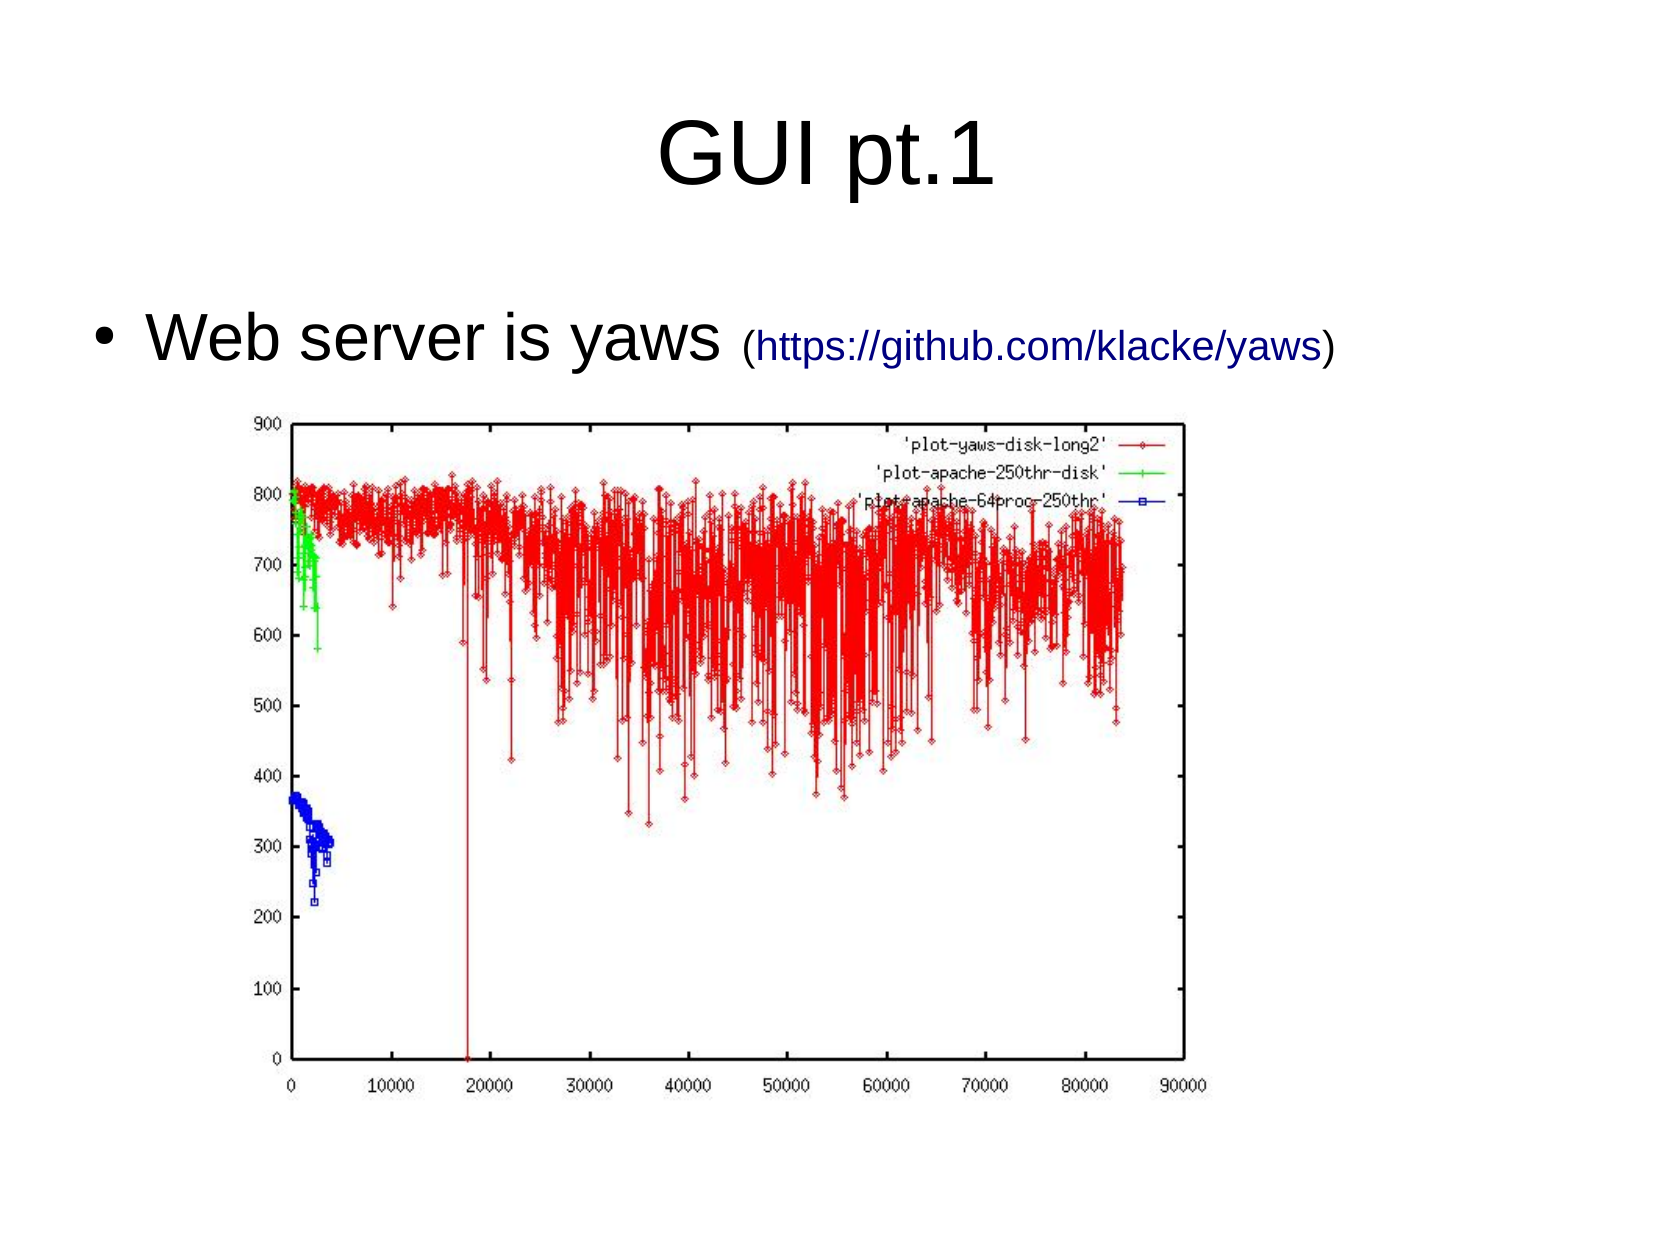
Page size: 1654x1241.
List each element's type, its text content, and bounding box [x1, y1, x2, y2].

list Web server is yaws (https://github.com/klacke/yaws) [75, 300, 1564, 1119]
picture [225, 412, 1225, 1116]
title GUI pt.1 [82, 56, 1571, 250]
